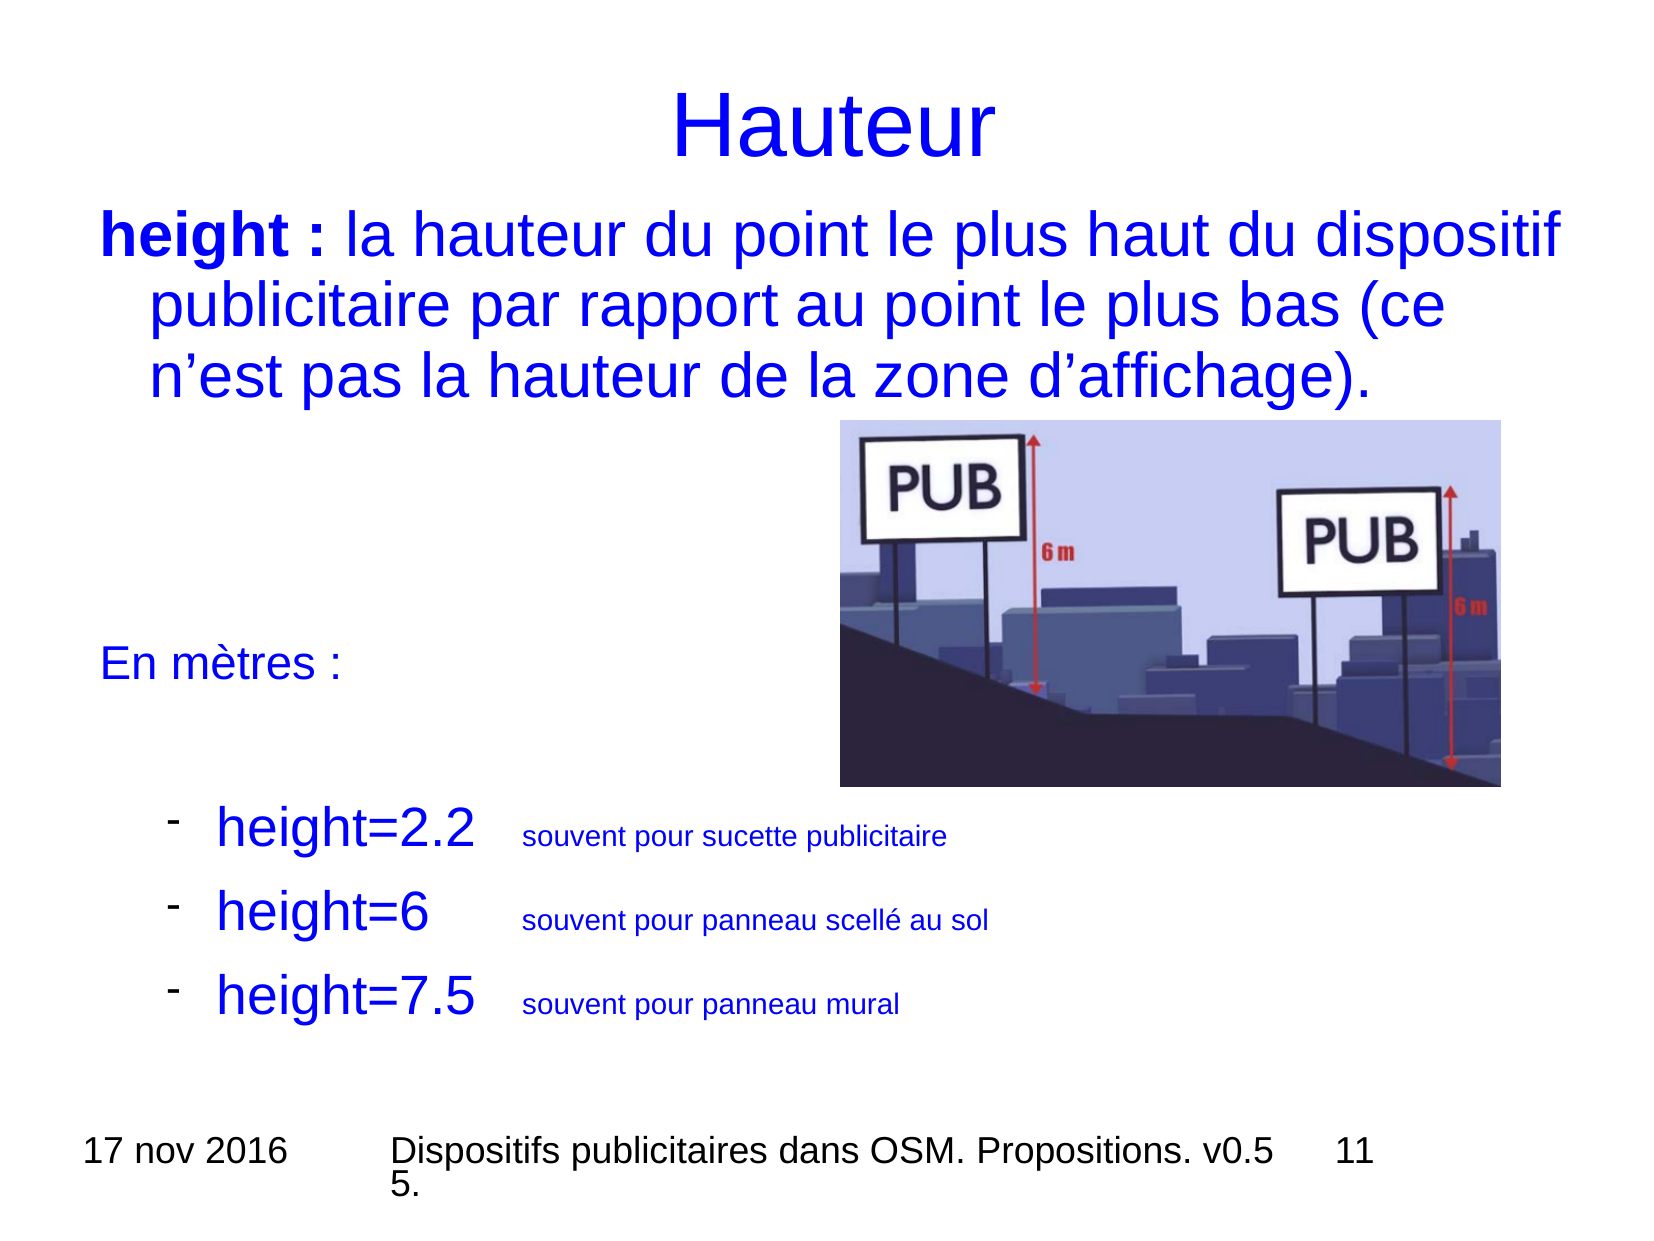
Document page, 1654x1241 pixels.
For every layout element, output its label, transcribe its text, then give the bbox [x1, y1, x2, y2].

list height : la hauteur du point le plus haut du dispositif publicitaire par rapport au point le plus bas (ce n’est pas la hauteur de la zone d’affichage). En mètres : height=2.2 souvent pour sucette publicitaire height=6 souvent pour panneau scellé au sol height=7.5 souvent pour panneau mural [82, 195, 1571, 1096]
title Hauteur [90, 19, 1579, 225]
picture [840, 420, 1501, 787]
